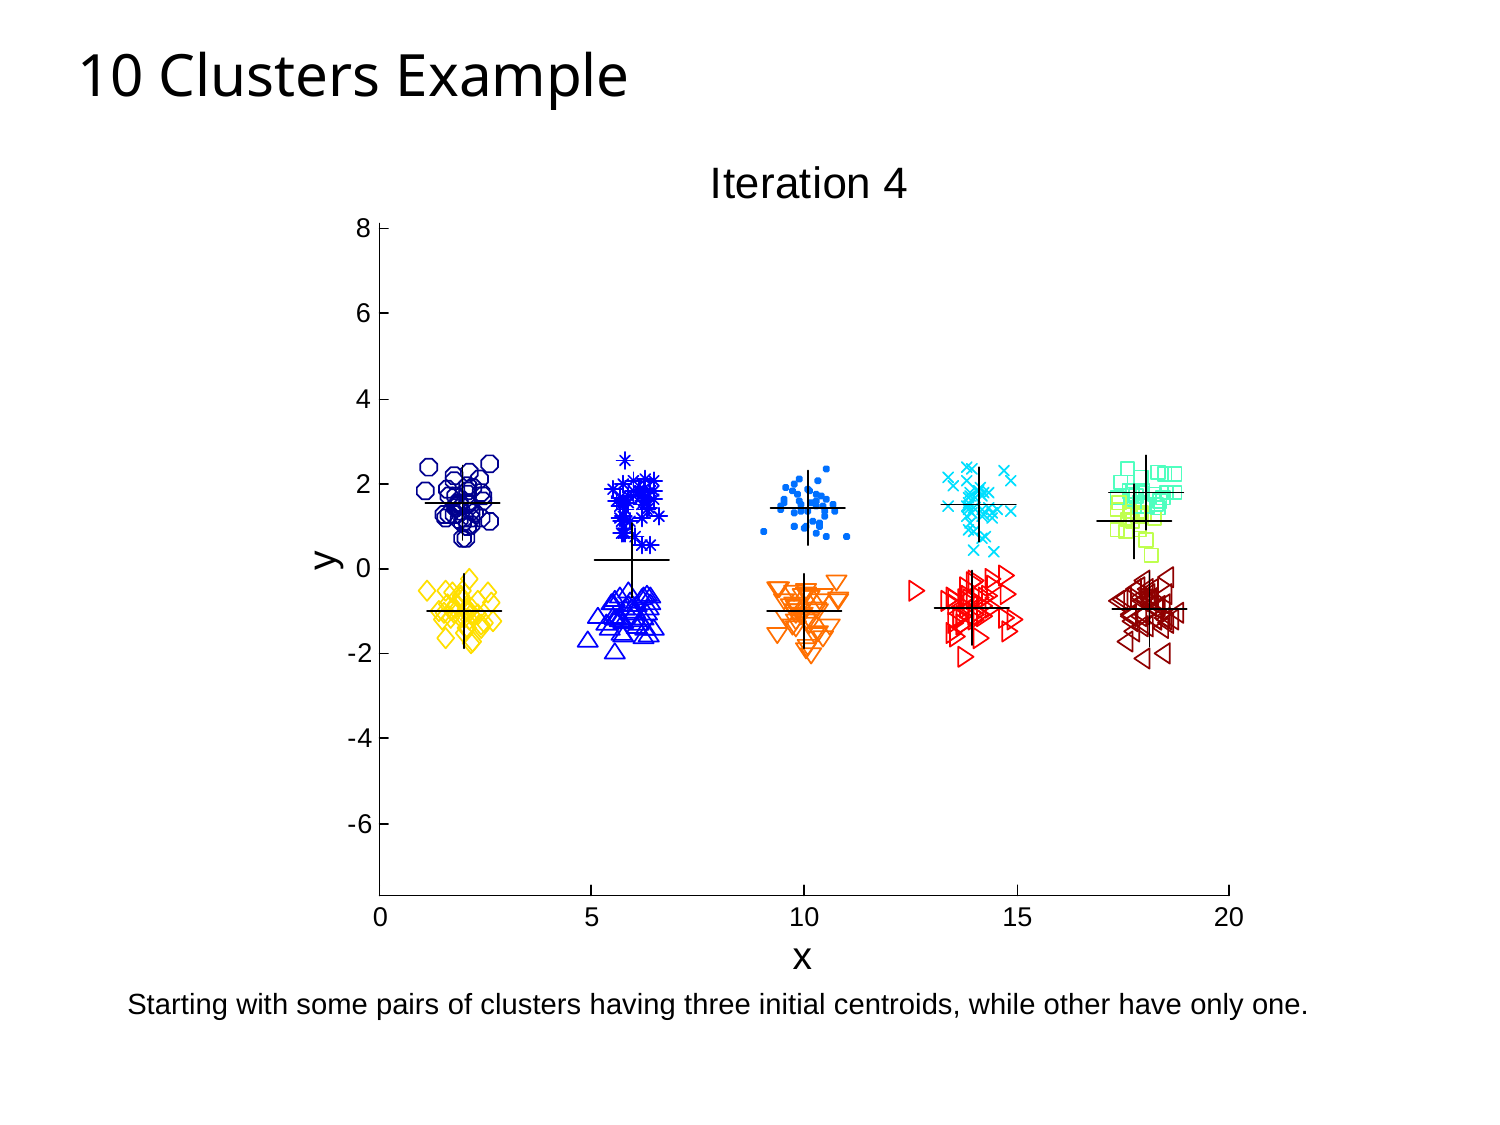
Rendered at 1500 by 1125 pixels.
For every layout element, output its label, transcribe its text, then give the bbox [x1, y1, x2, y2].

text_box Starting with some pairs of clusters having three initial centroids, while other have only one. [112, 977, 1426, 1028]
text_box 10 Clusters Example [62, 24, 1421, 116]
picture [237, 162, 1337, 988]
